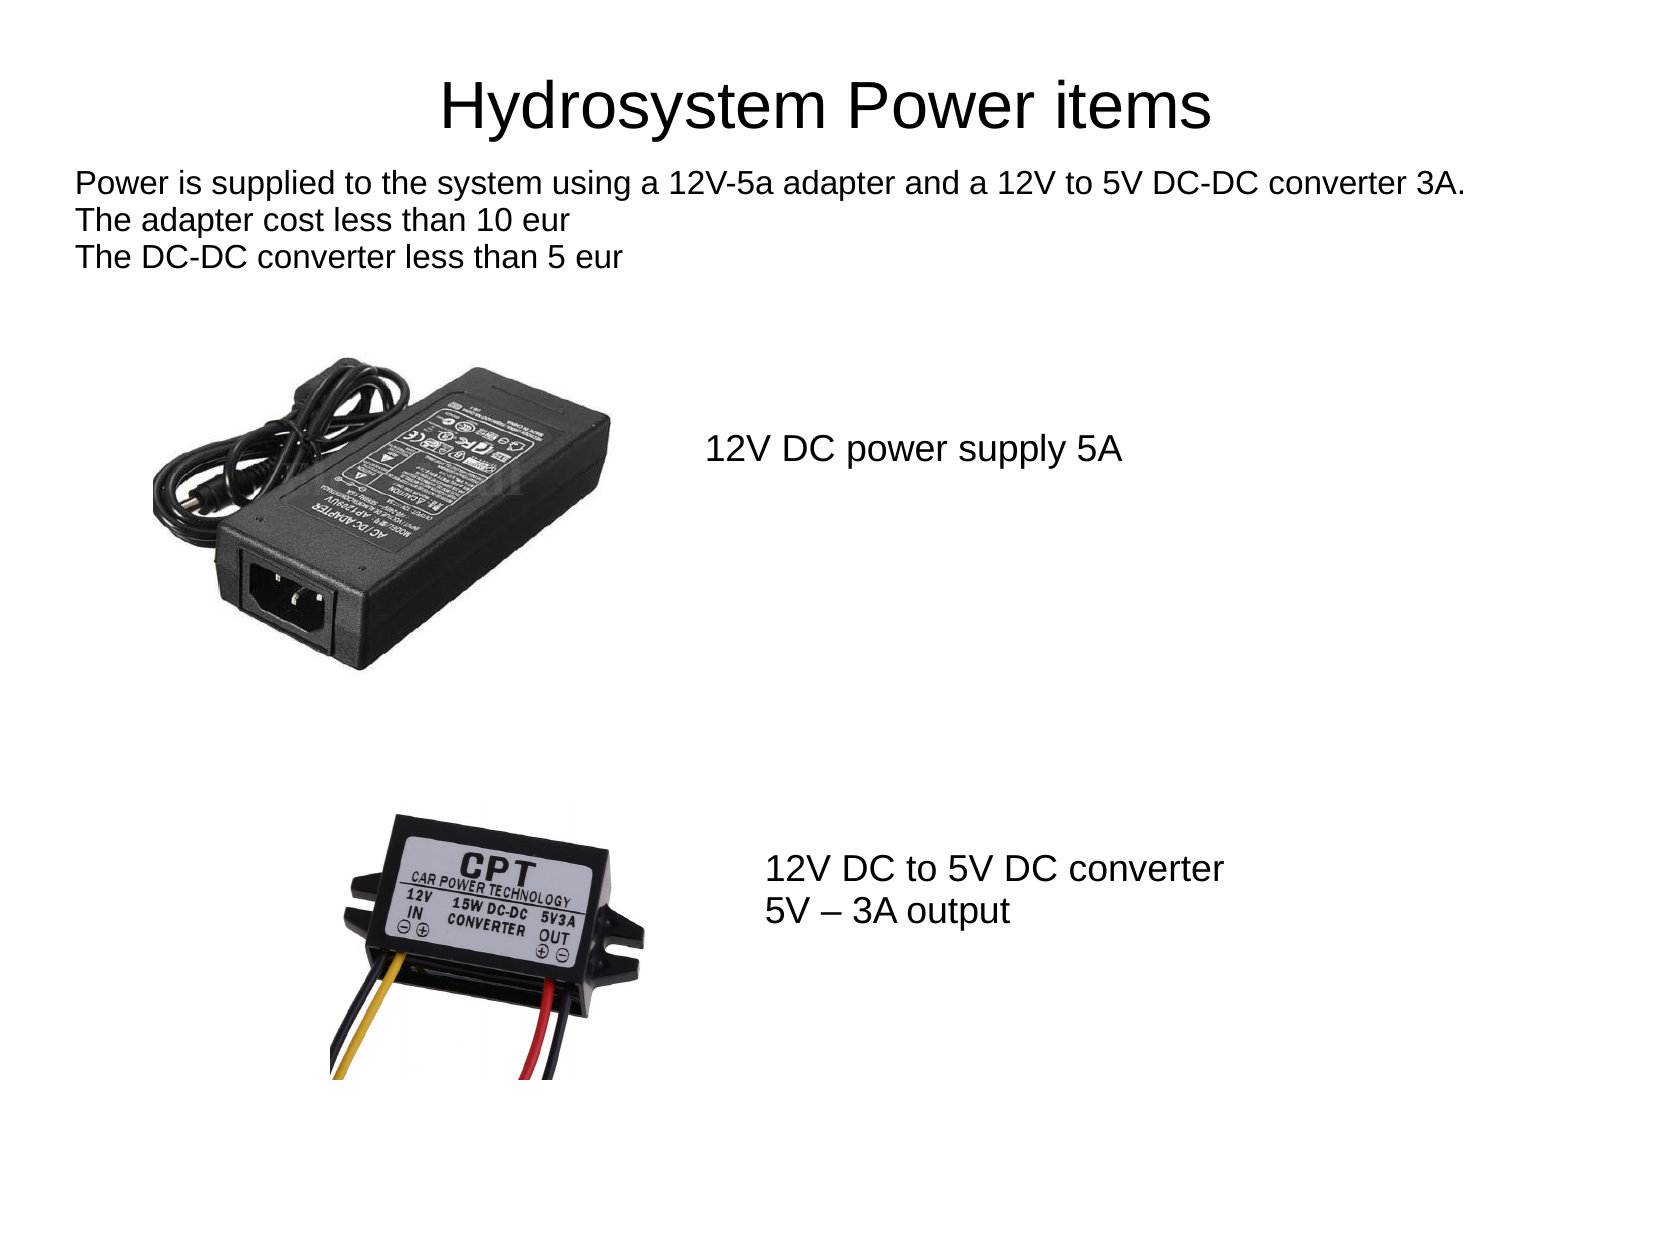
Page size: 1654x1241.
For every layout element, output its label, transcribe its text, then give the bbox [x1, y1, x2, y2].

title Hydrosystem Power items [82, 45, 1571, 167]
picture [153, 336, 616, 676]
picture [330, 794, 646, 1081]
text_box 12V DC to 5V DC converter 5V – 3A output [750, 840, 1561, 939]
text_box Power is supplied to the system using a 12V-5a adapter and a 12V to 5V DC-DC converter 3A. The adapter cost less than 10 eur The DC-DC converter less than 5 eur [60, 157, 1538, 323]
text_box 12V DC power supply 5A [690, 420, 1501, 477]
